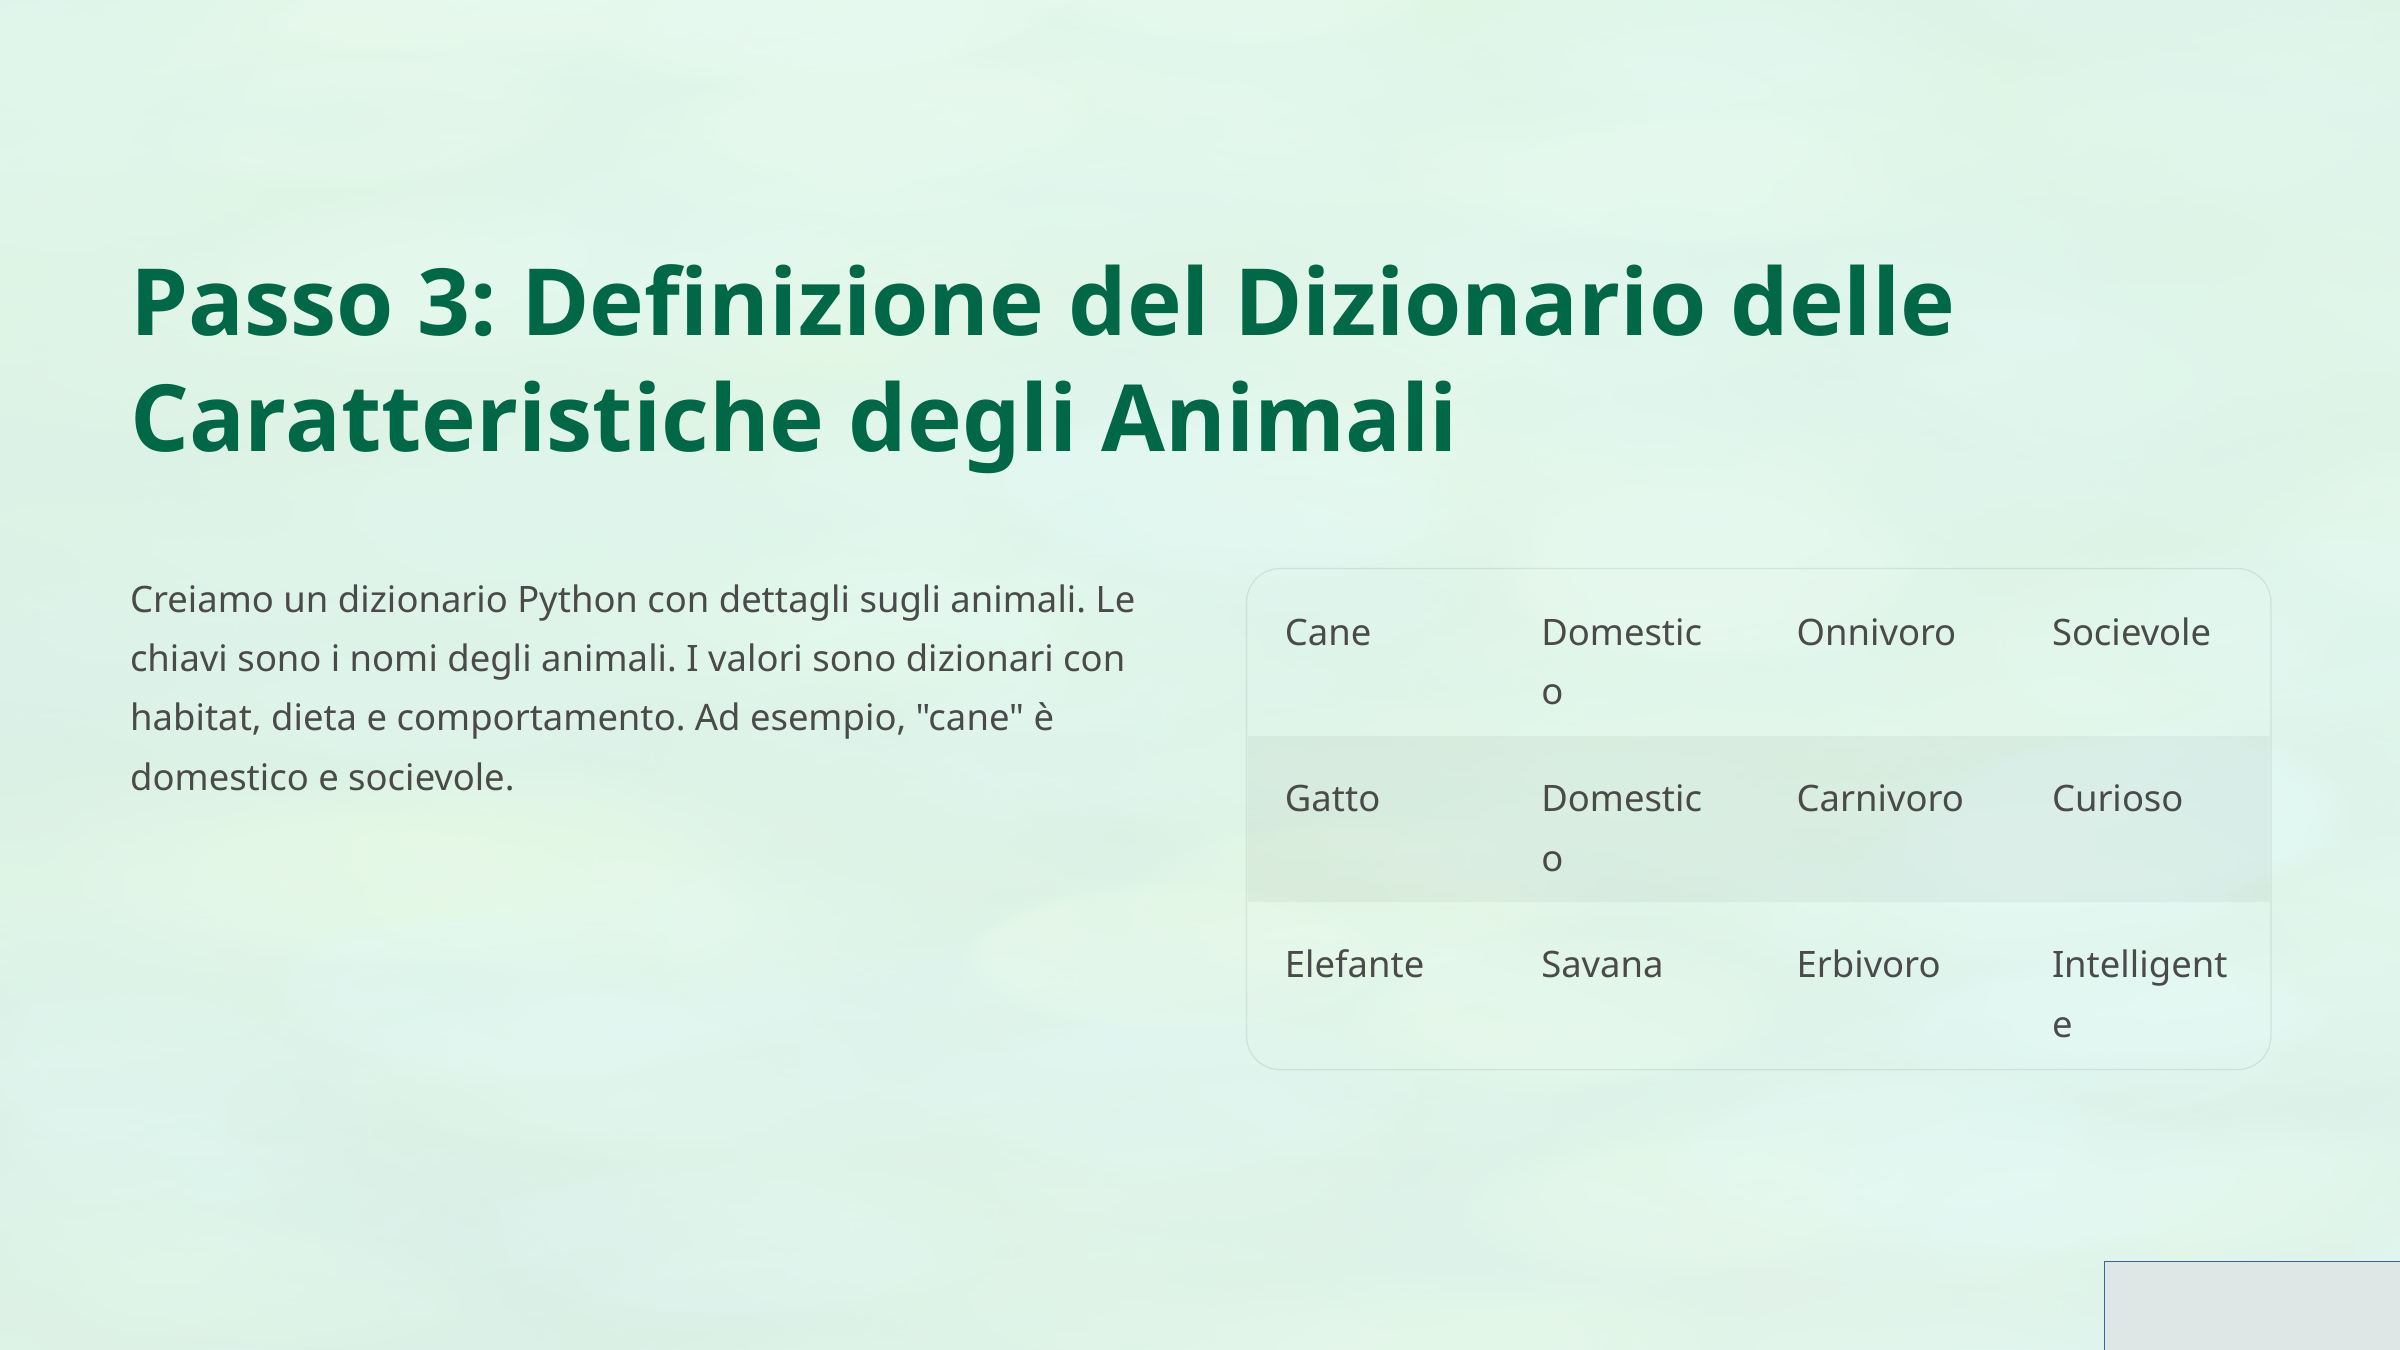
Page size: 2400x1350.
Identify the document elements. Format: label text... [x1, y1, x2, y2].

text_box Creiamo un dizionario Python con dettagli sugli animali. Le chiavi sono i nomi degli animali. I valori sono dizionari con habitat, dieta e comportamento. Ad esempio, "cane" è domestico e socievole. [130, 560, 1155, 799]
text_box [1247, 569, 2270, 1069]
text_box Domestico [1541, 759, 1721, 879]
text_box Onnivoro [1796, 593, 1977, 653]
text_box Carnivoro [1796, 759, 1977, 820]
text_box Cane [1285, 593, 1466, 653]
text_box Elefante [1285, 925, 1466, 986]
text_box Savana [1541, 925, 1721, 986]
text_box Passo 3: Definizione del Dizionario delle Caratteristiche degli Animali [130, 238, 2270, 471]
text_box Intelligente [2052, 925, 2233, 1045]
text_box Curioso [2052, 759, 2233, 820]
text_box Socievole [2052, 593, 2233, 653]
text_box Erbivoro [1796, 925, 1977, 986]
text_box Domestico [1541, 593, 1721, 713]
text_box [2104, 1261, 2400, 1350]
text_box Gatto [1285, 759, 1466, 820]
